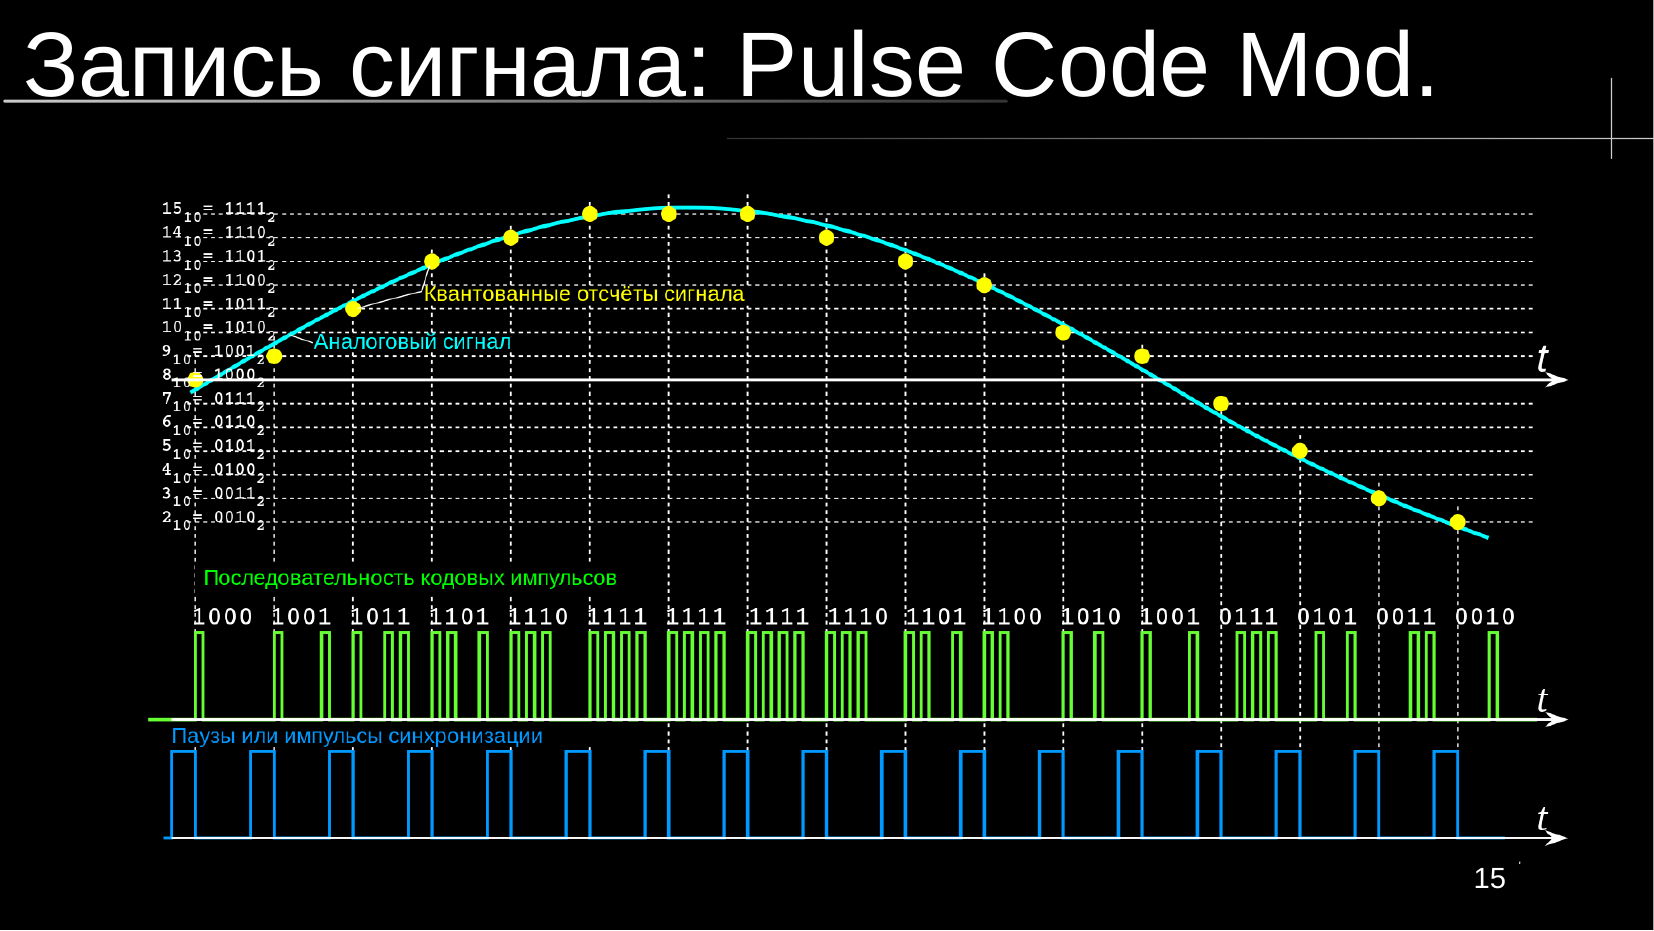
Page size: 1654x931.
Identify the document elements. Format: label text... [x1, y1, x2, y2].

title Запись сигнала: Pulse Code Mod. [23, 11, 1589, 119]
picture [37, 182, 1616, 862]
